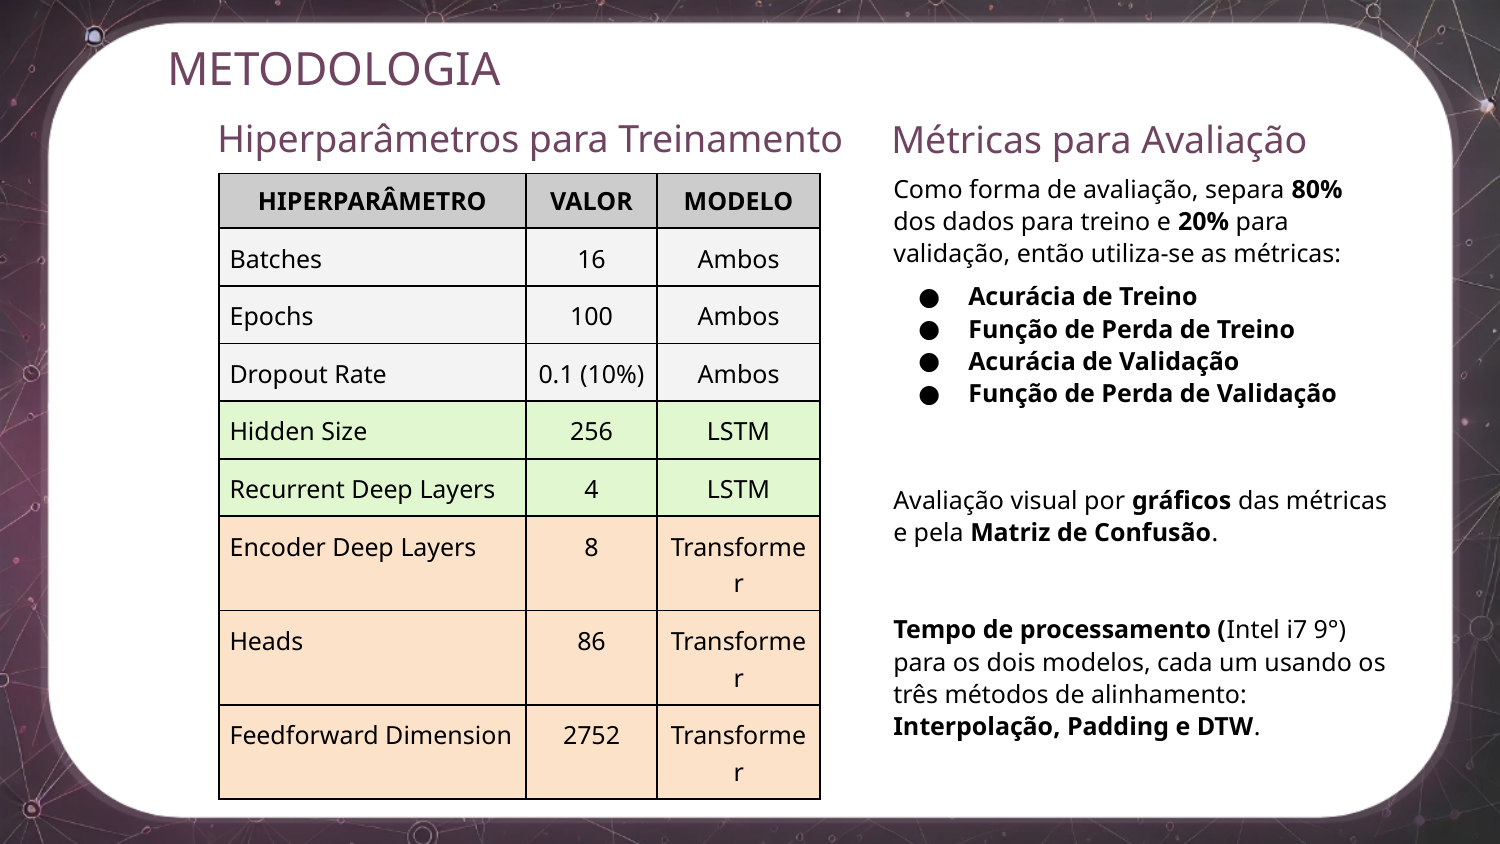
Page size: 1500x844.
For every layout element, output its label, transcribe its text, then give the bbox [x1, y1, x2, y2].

table_cell Ambos [658, 287, 819, 343]
table_cell Transformer [658, 611, 819, 704]
table_cell Recurrent Deep Layers [220, 460, 525, 515]
table_cell 2752 [527, 706, 656, 798]
table_cell Heads [220, 611, 525, 704]
table_cell Batches [220, 229, 525, 285]
table_cell LSTM [658, 402, 819, 458]
text_box Métricas para Avaliação [876, 101, 1403, 200]
table_cell Dropout Rate [220, 344, 525, 400]
picture [0, 0, 1500, 844]
text_box Como forma de avaliação, separa 80% dos dados para treino e 20% para validação, então utiliza-se as métricas: Acurácia de Treino Função de Perda de Treino Acurácia de Validação Função de Perda de Validação Avaliação visual por gráficos das métricas e pela Matriz de Confusão. Tempo de processamento (Intel i7 9°) para os dois modelos, cada um usando os três métodos de alinhamento: Interpolação, Padding e DTW. [878, 155, 1405, 724]
table_cell Ambos [658, 229, 819, 285]
table_header MODELO [658, 174, 819, 227]
text_box METODOLOGIA [152, 24, 1354, 124]
text_box Hiperparâmetros para Treinamento [202, 99, 902, 199]
table_cell Transformer [658, 517, 819, 610]
table_cell 8 [527, 517, 656, 610]
table_header HIPERPARÂMETRO [220, 174, 525, 227]
table_cell Hidden Size [220, 402, 525, 458]
table_cell Transformer [658, 706, 819, 798]
table_cell 256 [527, 402, 656, 458]
table_cell LSTM [658, 460, 819, 515]
table_header VALOR [527, 174, 656, 227]
table_cell Feedforward Dimension [220, 706, 525, 798]
table_cell 86 [527, 611, 656, 704]
table_cell Ambos [658, 344, 819, 400]
table_cell 100 [527, 287, 656, 343]
table_cell 4 [527, 460, 656, 515]
table_cell Epochs [220, 287, 525, 343]
table_cell 16 [527, 229, 656, 285]
table_cell Encoder Deep Layers [220, 517, 525, 610]
table_cell 0.1 (10%) [527, 344, 656, 400]
